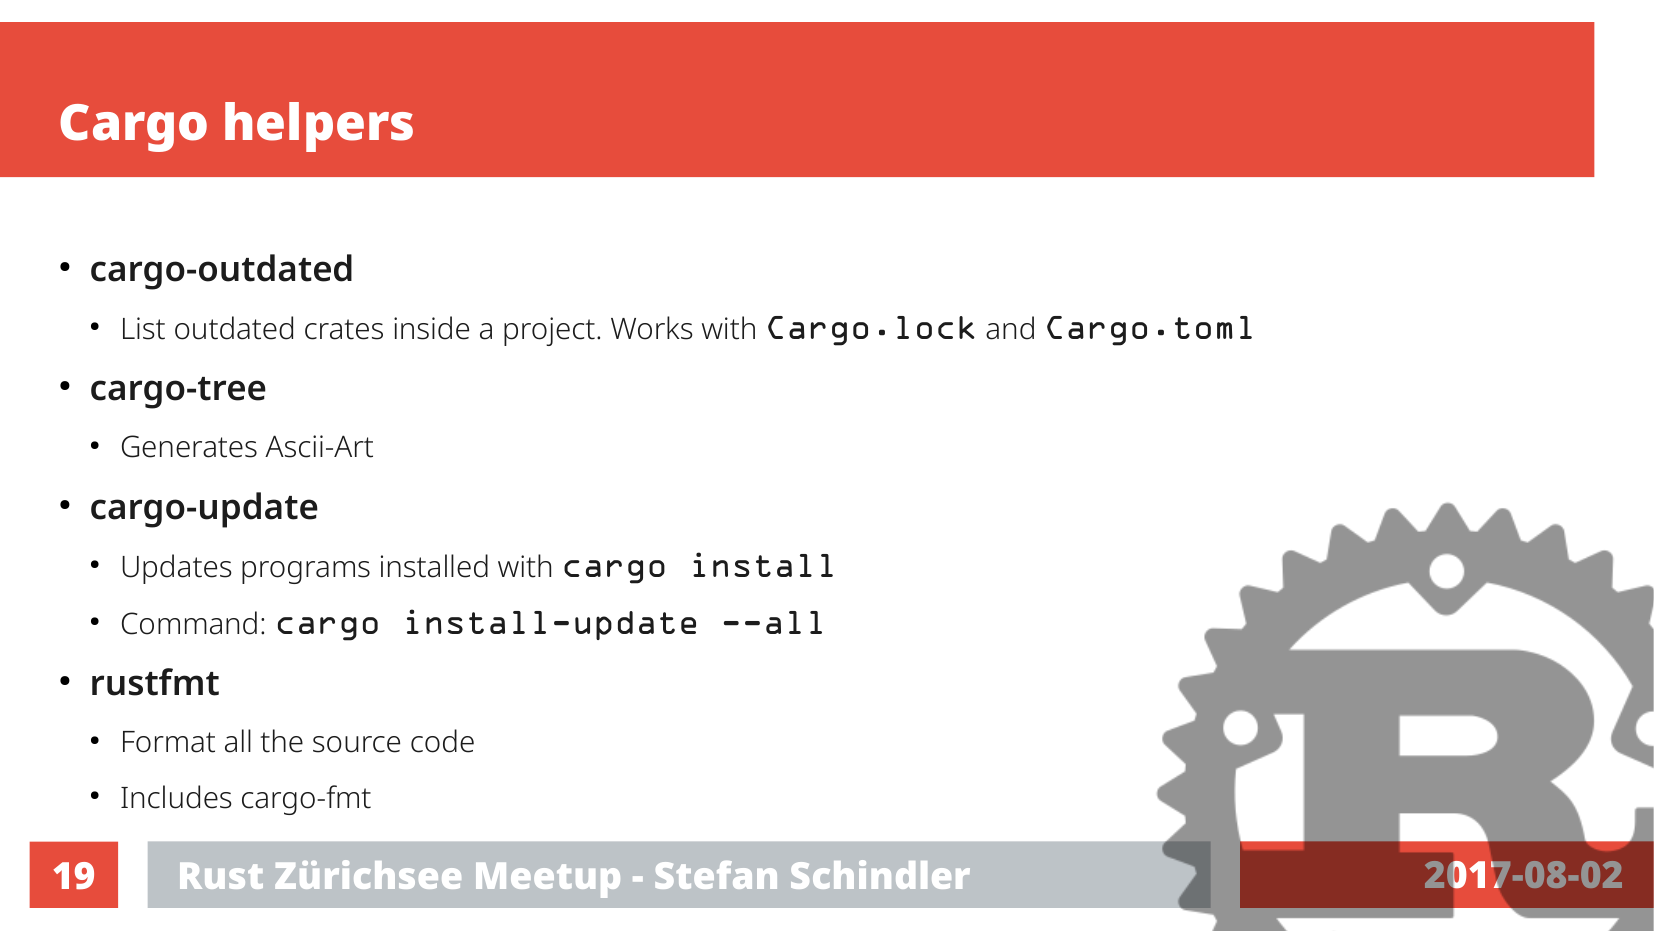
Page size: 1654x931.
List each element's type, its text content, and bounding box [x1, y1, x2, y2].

picture [1053, 399, 1654, 931]
list cargo-outdated List outdated crates inside a project. Works with Cargo.lock and Cargo.toml cargo-tree Generates Ascii-Art cargo-update Updates programs installed with cargo install Command: cargo install-update --all rustfmt Format all the source code Includes cargo-fmt [59, 243, 1565, 820]
title Cargo helpers [59, 44, 1595, 156]
